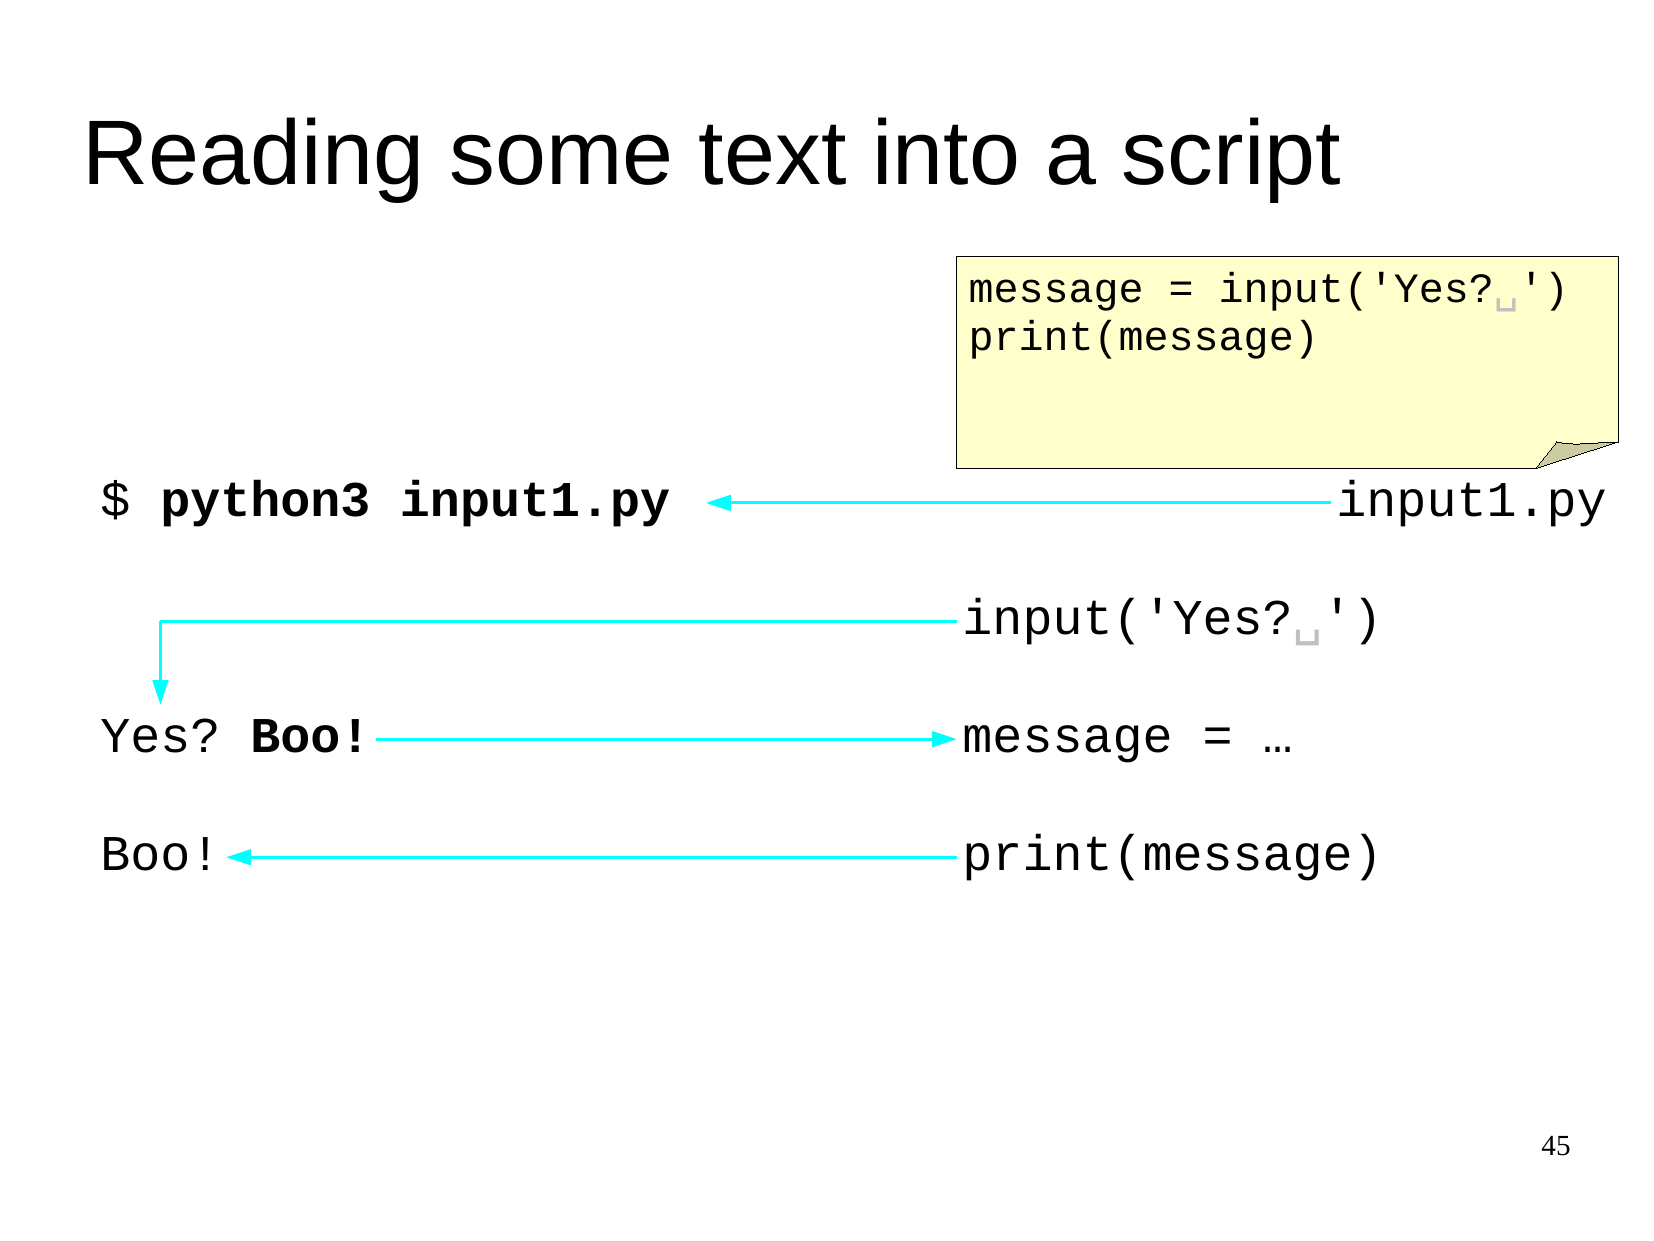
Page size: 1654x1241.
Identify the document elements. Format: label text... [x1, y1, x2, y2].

text_box message = input('Yes?␣') print(message) [956, 256, 1619, 469]
text_box message = … [956, 704, 1299, 774]
text_box input1.py [394, 468, 707, 538]
text_box Boo! [94, 822, 227, 892]
text_box C [1535, 441, 1619, 468]
text_box print(message) [956, 822, 1389, 892]
text_box input('Yes?␣') [956, 586, 1375, 656]
title Reading some text into a script [82, 49, 1571, 257]
text_box input1.py [1330, 468, 1613, 538]
text_box python3 [154, 468, 377, 538]
text_box Boo! [244, 704, 377, 774]
text_box Yes? [94, 704, 227, 774]
text_box $ [94, 468, 137, 538]
